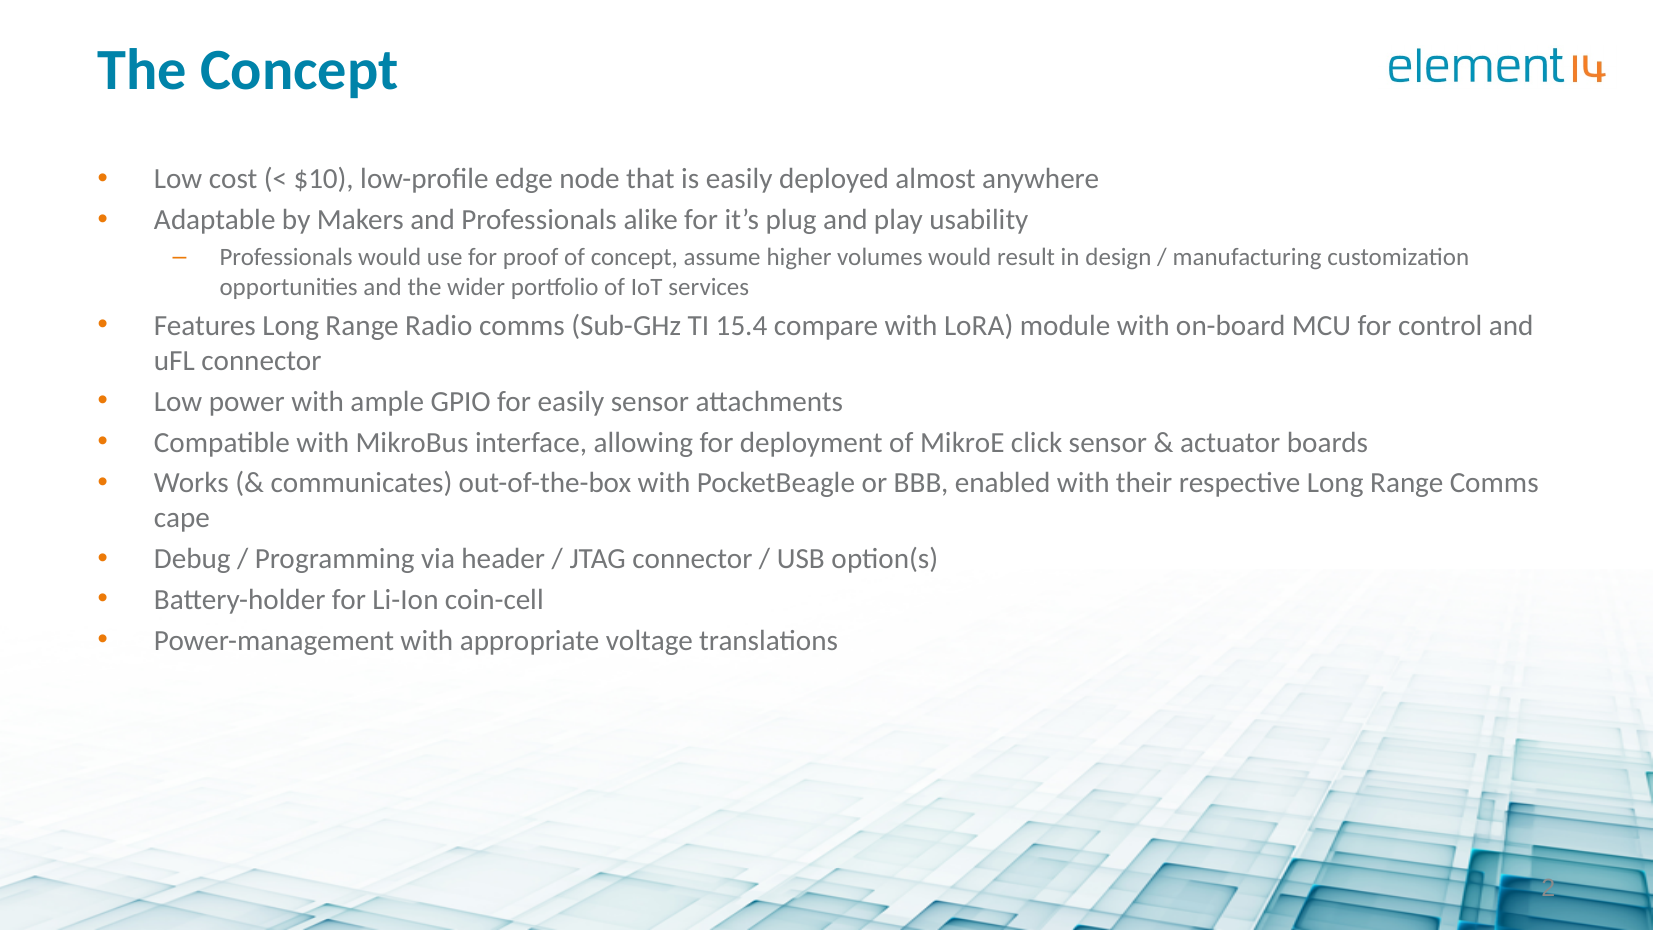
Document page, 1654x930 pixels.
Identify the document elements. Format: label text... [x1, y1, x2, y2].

picture [0, 569, 1653, 930]
picture [1378, 45, 1617, 89]
slide_number <number> [1184, 861, 1571, 912]
title The Concept [82, 23, 1372, 107]
list Low cost (< $10), low-profile edge node that is easily deployed almost anywhere Adaptable by Makers and Professionals alike for it’s plug and play usability Professionals would use for proof of concept, assume higher volumes would result in design / manufacturing customization opportunities and the wider portfolio of IoT services Features Long Range Radio comms (Sub-GHz TI 15.4 compare with LoRA) module with on-board MCU for control and uFL connector Low power with ample GPIO for easily sensor attachments Compatible with MikroBus interface, allowing for deployment of MikroE click sensor & actuator boards Works (& communicates) out-of-the-box with PocketBeagle or BBB, enabled with their respective Long Range Comms cape Debug / Programming via header / JTAG connector / USB option(s) Battery-holder for Li-Ion coin-cell Power-management with appropriate voltage translations [82, 152, 1571, 848]
